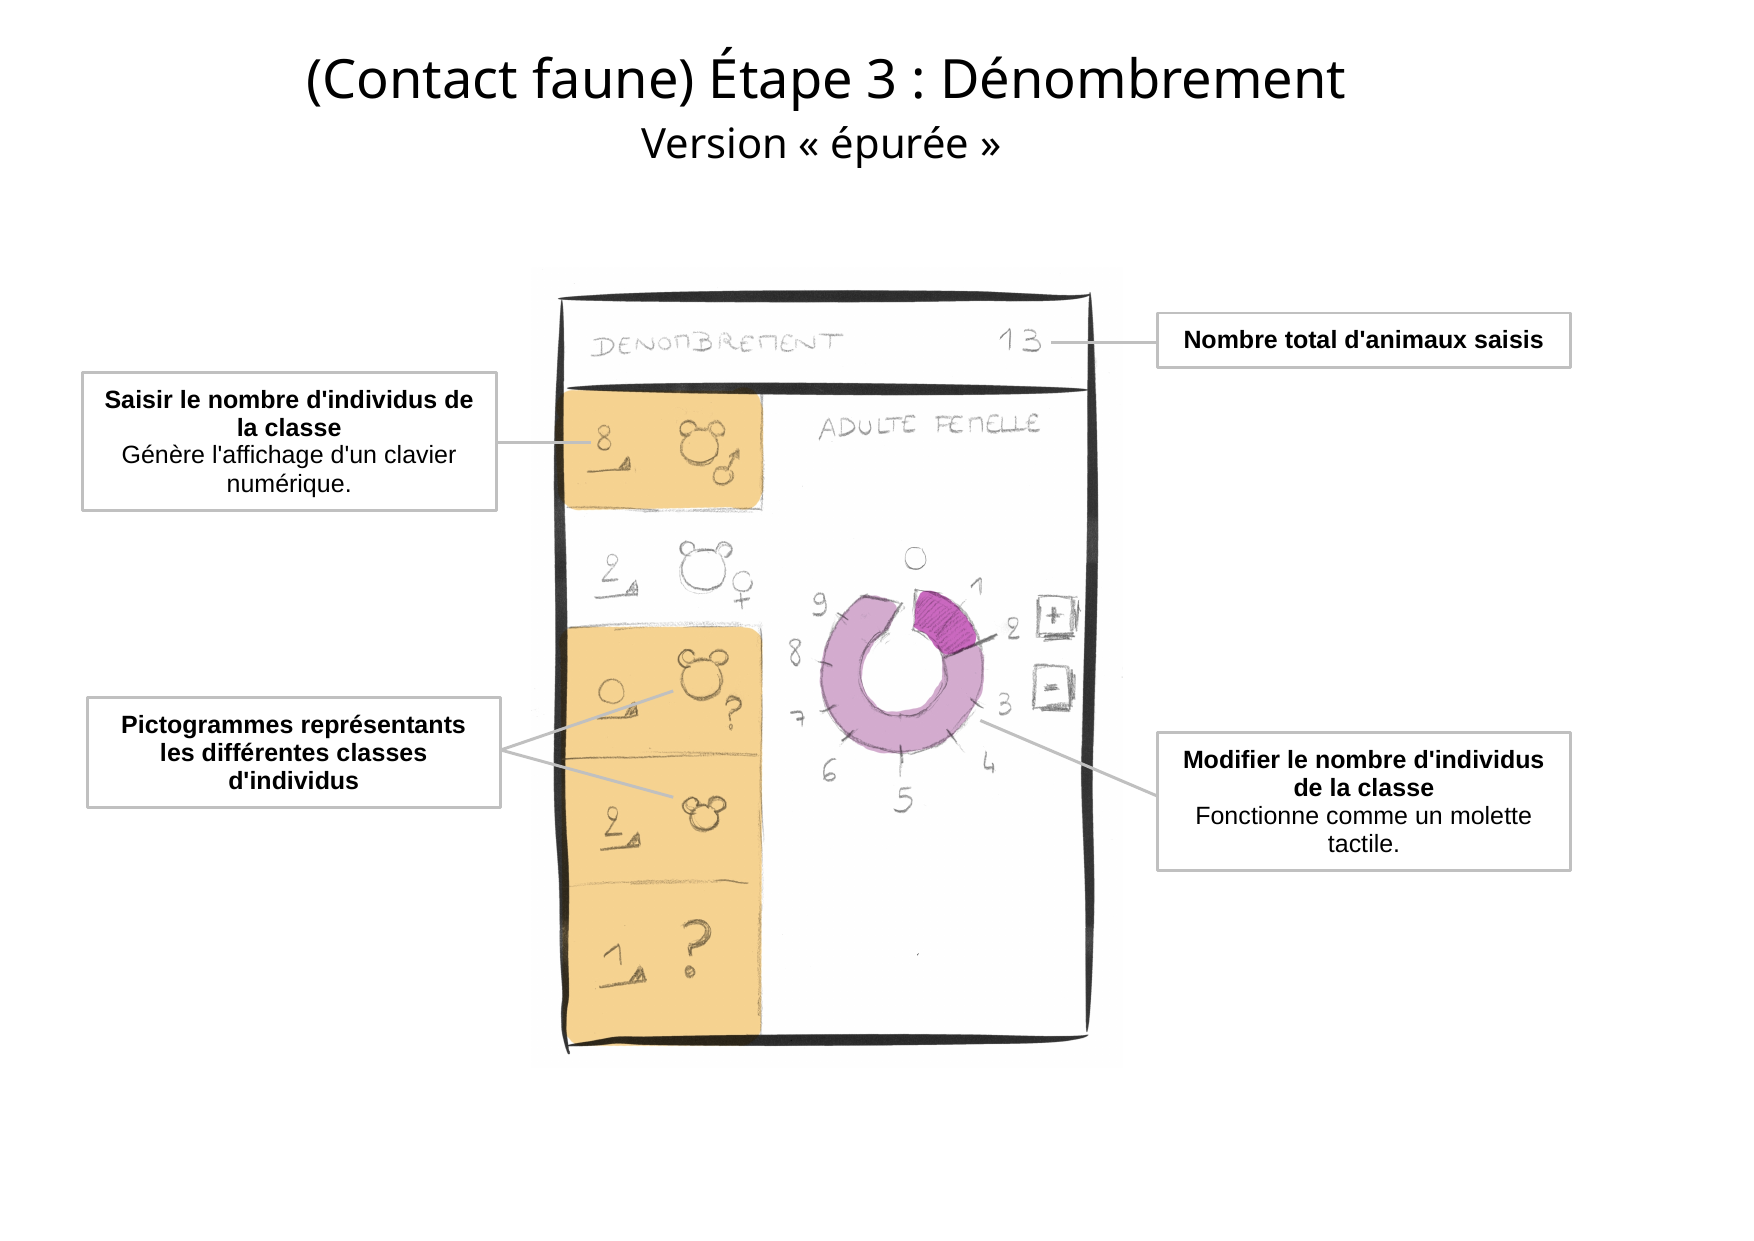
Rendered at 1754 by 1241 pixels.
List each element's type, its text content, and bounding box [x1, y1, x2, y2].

title (Contact faune) Étape 3 : Dénombrement Version « épurée » [0, 2, 1654, 210]
list Saisir le nombre d'individus de la classe Génère l'affichage d'un clavier numérique. [82, 372, 497, 511]
list Pictogrammes représentants les différentes classes d'individus [87, 697, 501, 808]
list Nombre total d'animaux saisis [1157, 312, 1571, 368]
list Modifier le nombre d'individus de la classe Fonctionne comme un molette tactile. [1157, 732, 1571, 871]
picture [531, 267, 1123, 1068]
